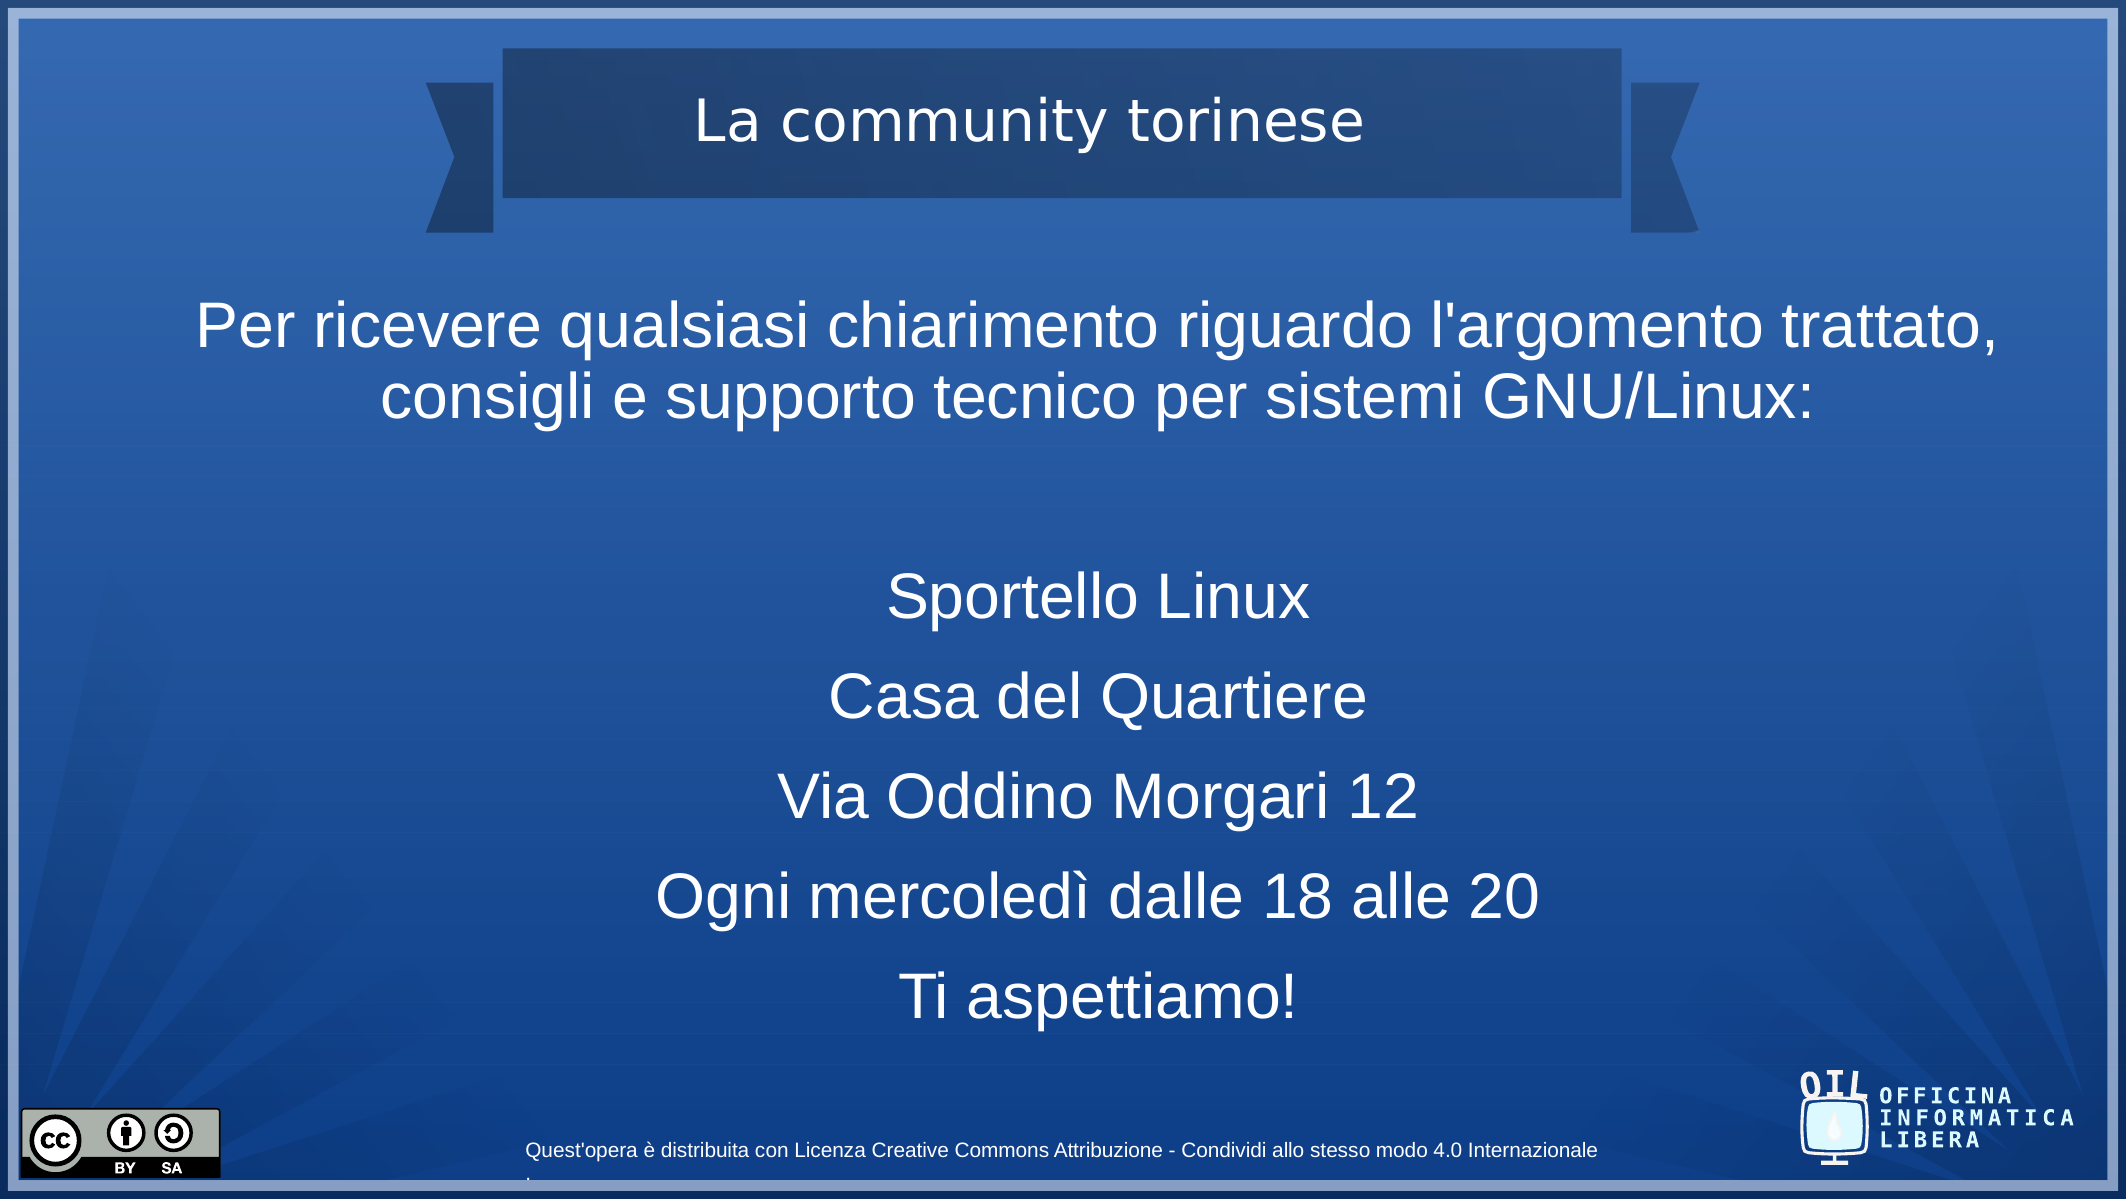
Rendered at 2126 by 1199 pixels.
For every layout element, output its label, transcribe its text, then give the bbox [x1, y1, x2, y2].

title La community torinese [501, 45, 1625, 198]
text_box Quest'opera è distribuita con Licenza Creative Commons Attribuzione - Condividi allo stesso modo 4.0 Internazionale. [510, 1131, 1619, 1193]
picture [20, 1107, 221, 1178]
list Per ricevere qualsiasi chiarimento riguardo l'argomento trattato, consigli e supporto tecnico per sistemi GNU/Linux: Sportello Linux Casa del Quartiere Via Oddino Morgari 12 Ogni mercoledì dalle 18 alle 20 Ti aspettiamo! [106, 289, 2020, 1199]
picture [1720, 940, 2126, 1199]
